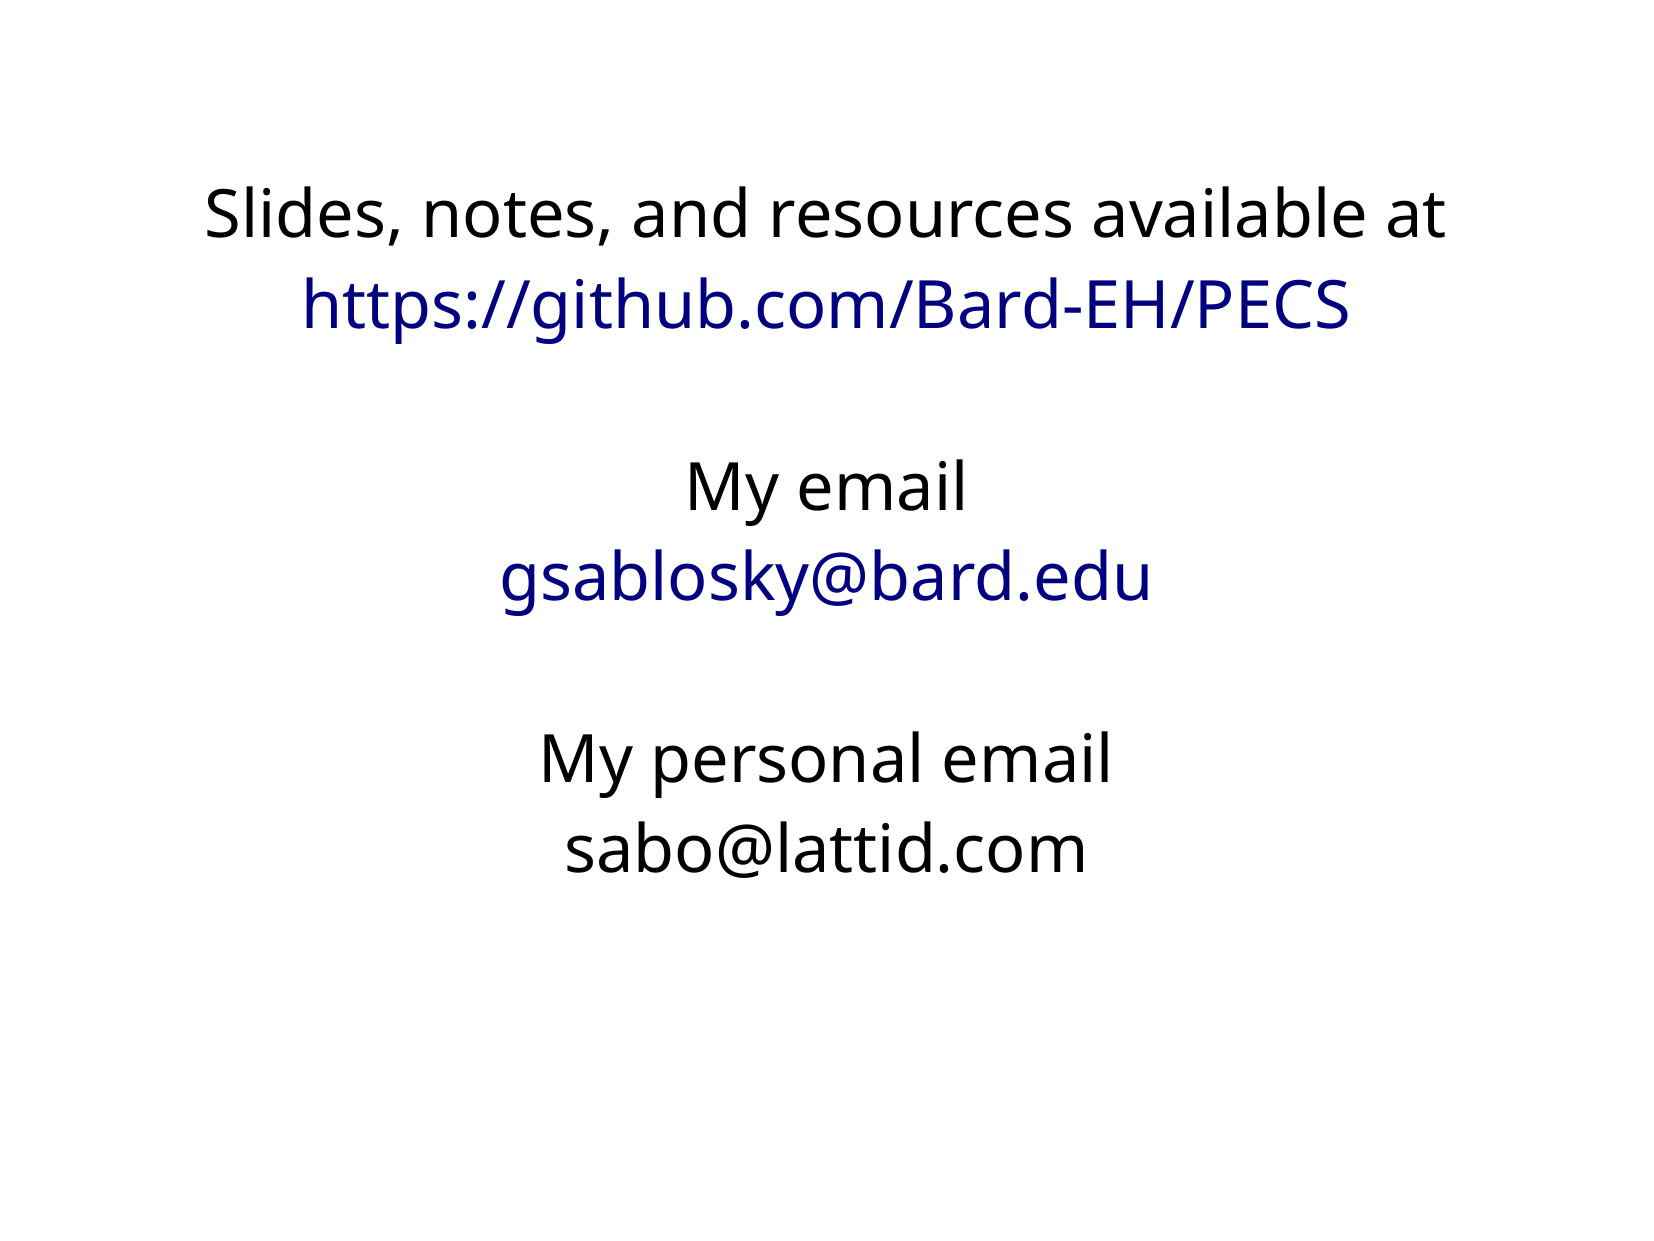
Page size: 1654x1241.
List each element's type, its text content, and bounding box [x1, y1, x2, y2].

subtitle Slides, notes, and resources available at https://github.com/Bard-EH/PECS My email gsablosky@bard.edu My personal email sabo@lattid.com [82, 49, 1571, 1010]
